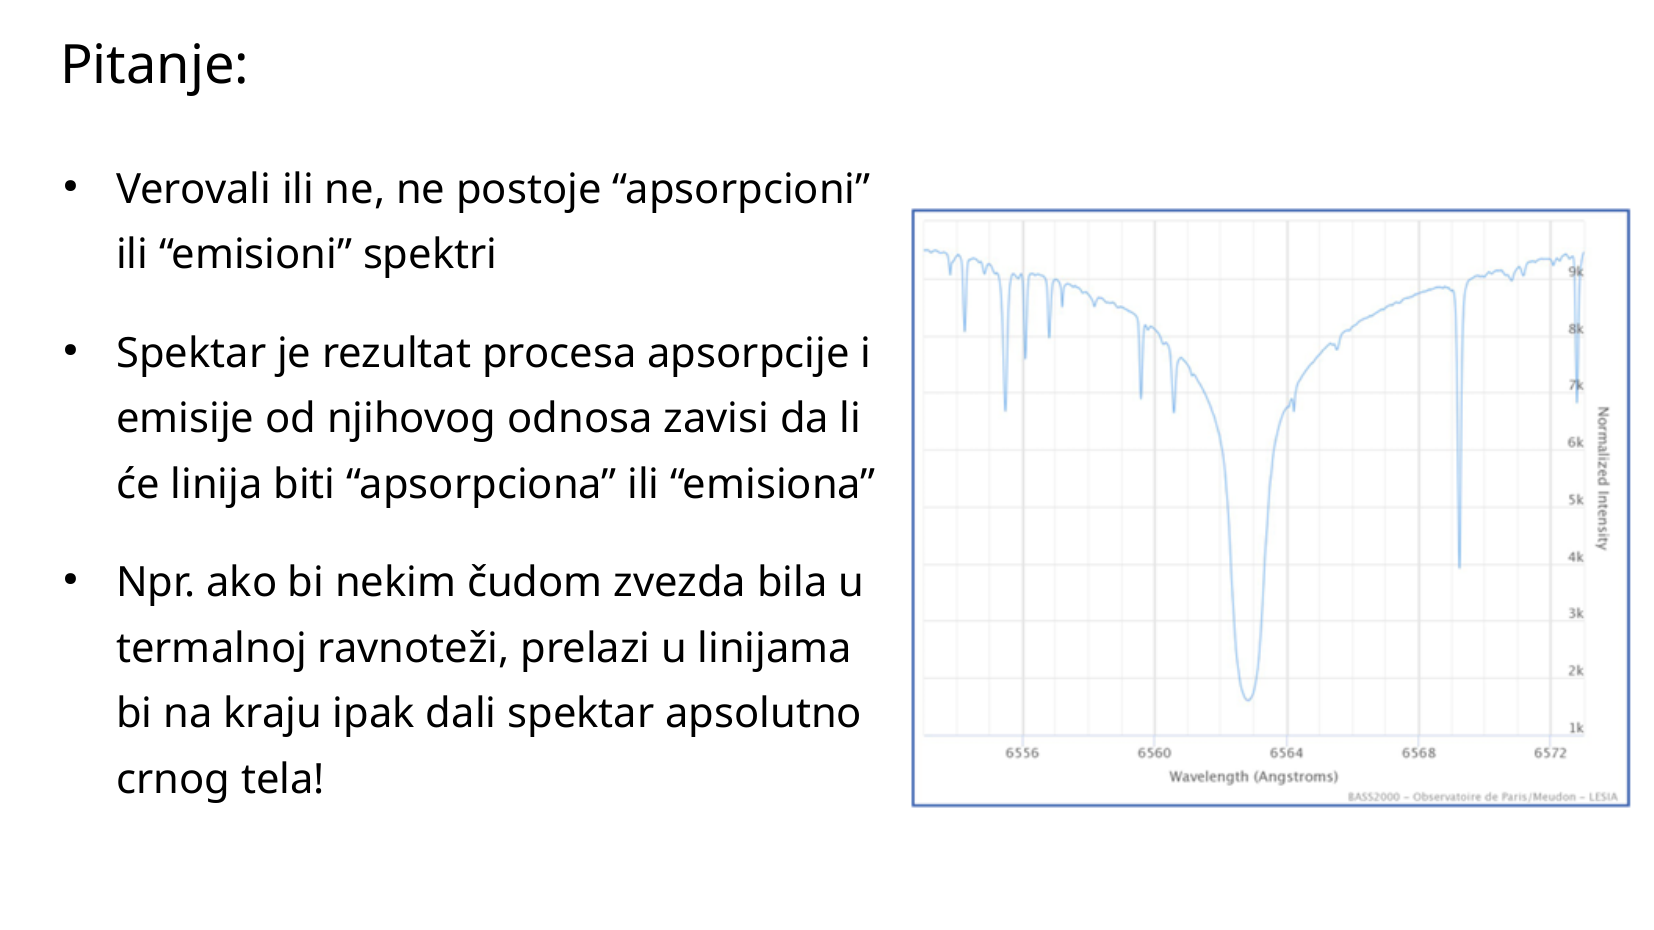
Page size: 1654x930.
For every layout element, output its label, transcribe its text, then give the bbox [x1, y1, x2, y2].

title Pitanje: [59, 13, 1648, 113]
picture [893, 193, 1653, 826]
list Verovali ili ne, ne postoje “apsorpcioni” ili “emisioni” spektri Spektar je rezultat procesa apsorpcije i emisije od njihovog odnosa zavisi da li će linija biti “apsorpciona” ili “emisiona” Npr. ako bi nekim čudom zvezda bila u termalnoj ravnoteži, prelazi u linijama bi na kraju ipak dali spektar apsolutno crnog tela! [45, 149, 901, 880]
